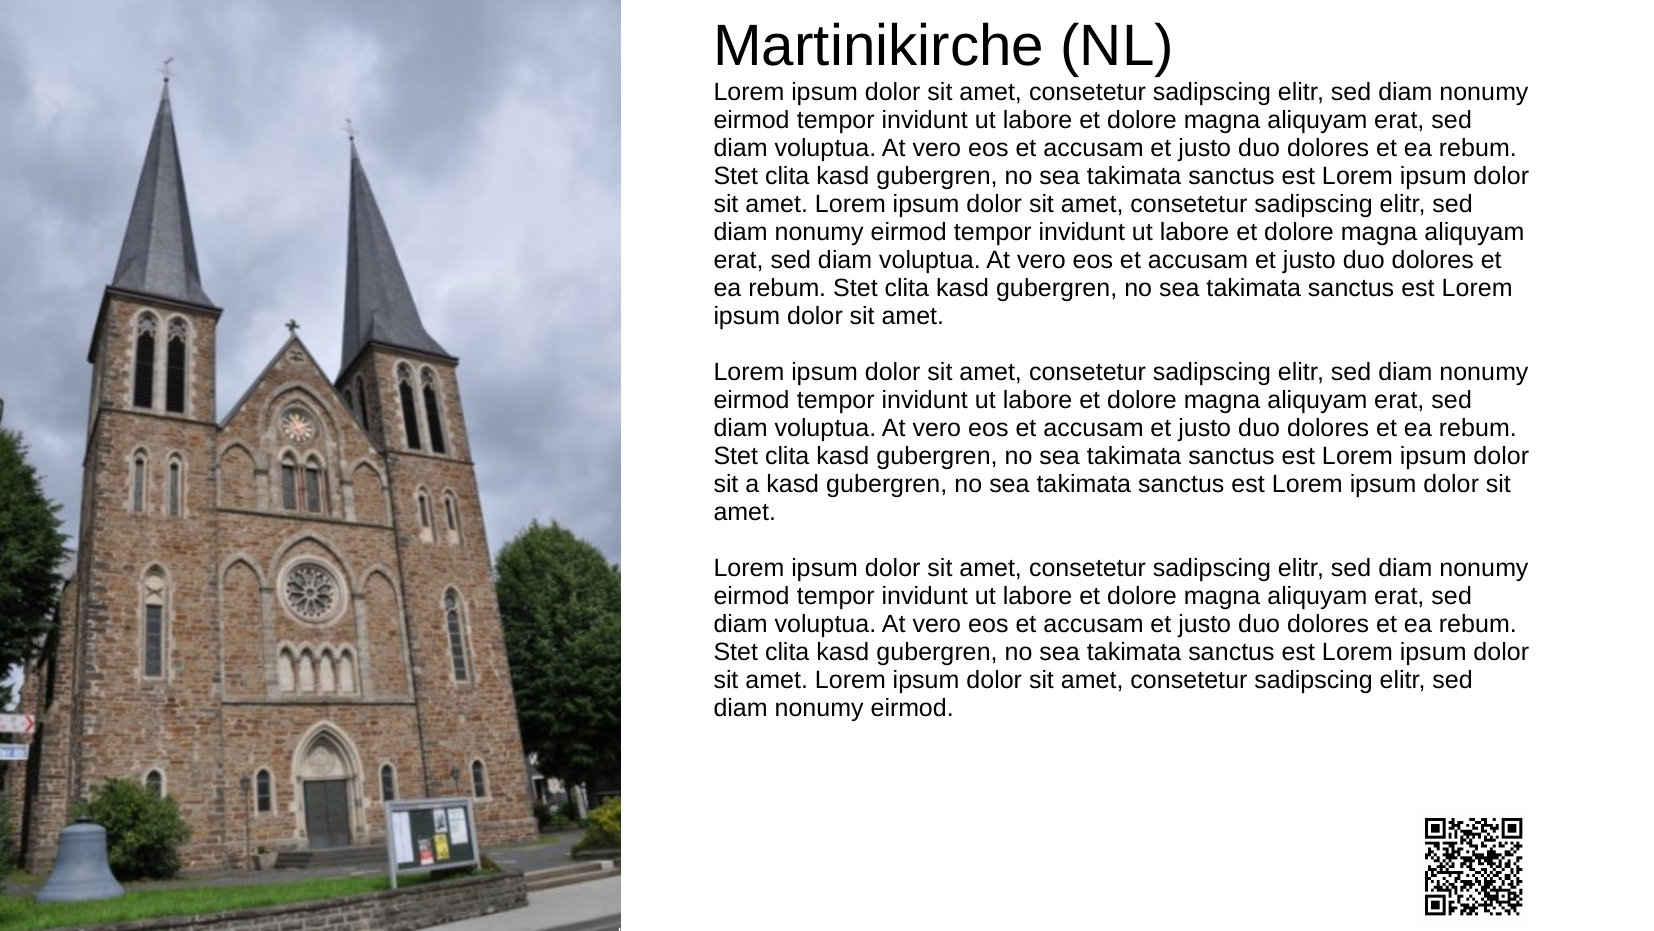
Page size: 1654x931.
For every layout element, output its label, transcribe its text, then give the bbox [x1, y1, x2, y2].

picture [1413, 806, 1534, 927]
picture [0, 0, 621, 931]
title Martinikirche (NL) Lorem ipsum dolor sit amet, consetetur sadipscing elitr, sed diam nonumy eirmod tempor invidunt ut labore et dolore magna aliquyam erat, sed diam voluptua. At vero eos et accusam et justo duo dolores et ea rebum. Stet clita kasd gubergren, no sea takimata sanctus est Lorem ipsum dolor sit amet. Lorem ipsum dolor sit amet, consetetur sadipscing elitr, sed diam nonumy eirmod tempor invidunt ut labore et dolore magna aliquyam erat, sed diam voluptua. At vero eos et accusam et justo duo dolores et ea rebum. Stet clita kasd gubergren, no sea takimata sanctus est Lorem ipsum dolor sit amet. Lorem ipsum dolor sit amet, consetetur sadipscing elitr, sed diam nonumy eirmod tempor invidunt ut labore et dolore magna aliquyam erat, sed diam voluptua. At vero eos et accusam et justo duo dolores et ea rebum. Stet clita kasd gubergren, no sea takimata sanctus est Lorem ipsum dolor sit a kasd gubergren, no sea takimata sanctus est Lorem ipsum dolor sit amet. Lorem ipsum dolor sit amet, consetetur sadipscing elitr, sed diam nonumy eirmod tempor invidunt ut labore et dolore magna aliquyam erat, sed diam voluptua. At vero eos et accusam et justo duo dolores et ea rebum. Stet clita kasd gubergren, no sea takimata sanctus est Lorem ipsum dolor sit amet. Lorem ipsum dolor sit amet, consetetur sadipscing elitr, sed diam nonumy eirmod. [713, 0, 1535, 764]
